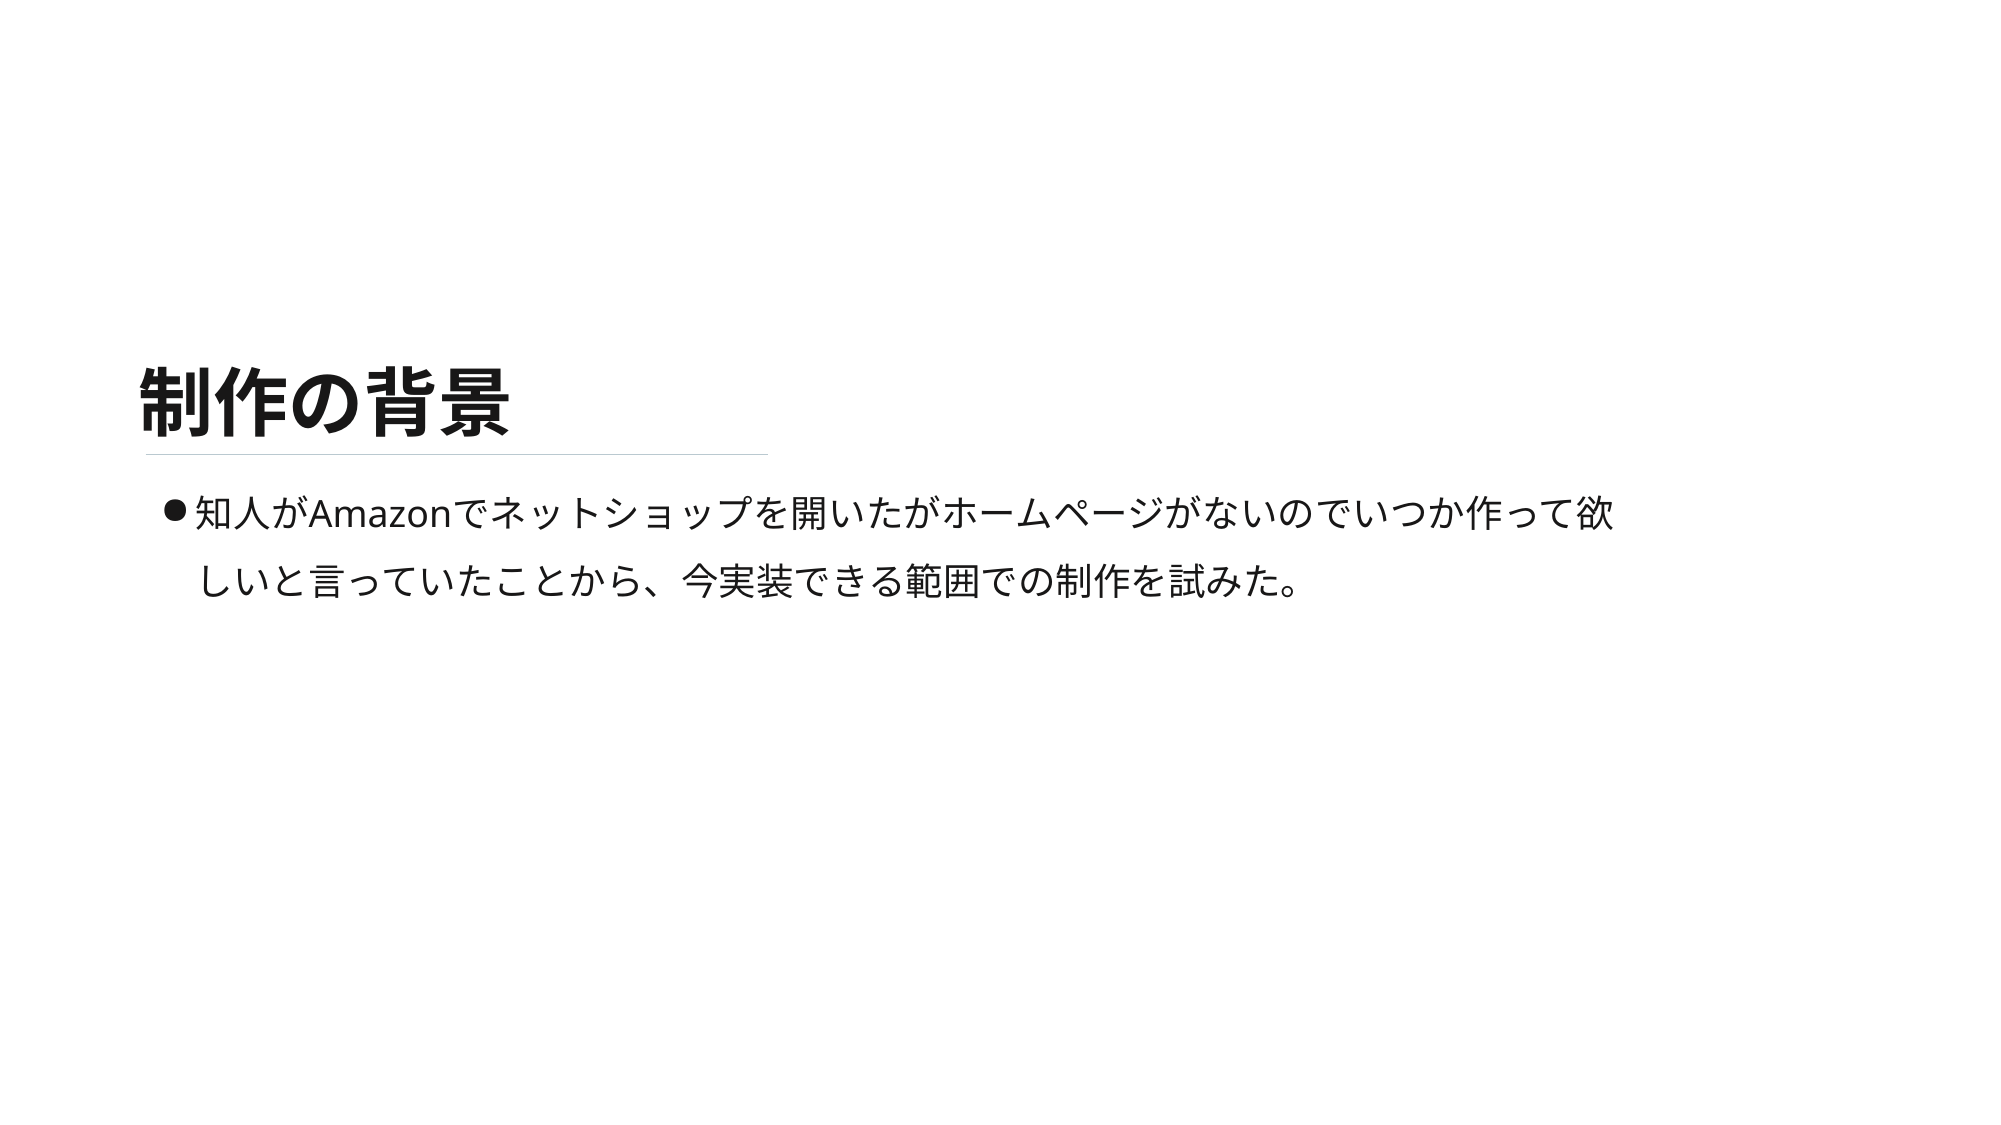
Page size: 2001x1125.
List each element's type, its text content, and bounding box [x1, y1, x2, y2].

text_box 知人がAmazonでネットショップを開いたがホームページがないのでいつか作って欲しいと言っていたことから、今実装できる範囲での制作を試みた。 [145, 460, 1629, 611]
text_box 制作の背景 [123, 357, 723, 448]
